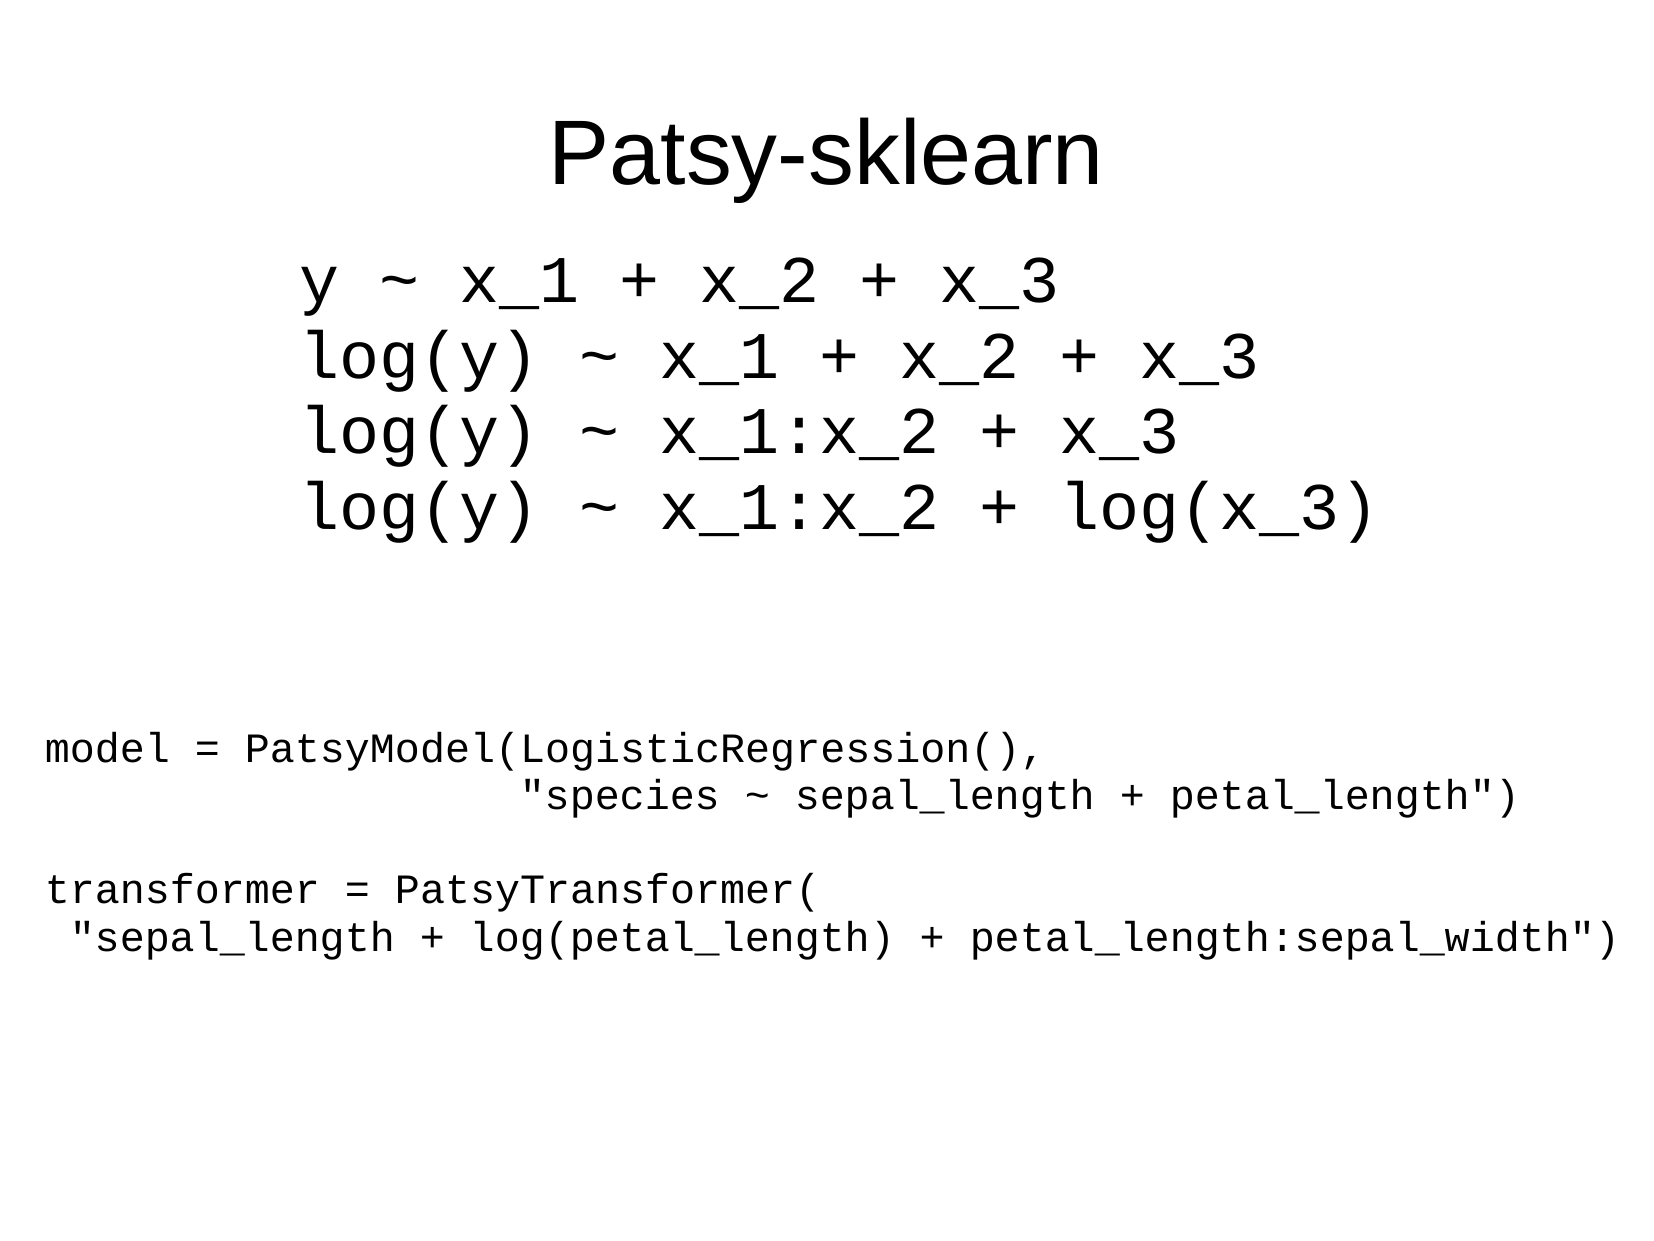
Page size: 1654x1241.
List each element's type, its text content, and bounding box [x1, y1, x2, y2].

text_box y ~ x_1 + x_2 + x_3 log(y) ~ x_1 + x_2 + x_3 log(y) ~ x_1:x_2 + x_3 log(y) ~ x_1:x_2 + log(x_3) [285, 240, 1411, 559]
title Patsy-sklearn [82, 49, 1571, 257]
text_box model = PatsyModel(LogisticRegression(), "species ~ sepal_length + petal_length") transformer = PatsyTransformer( "sepal_length + log(petal_length) + petal_length:sepal_width") [30, 720, 1654, 974]
